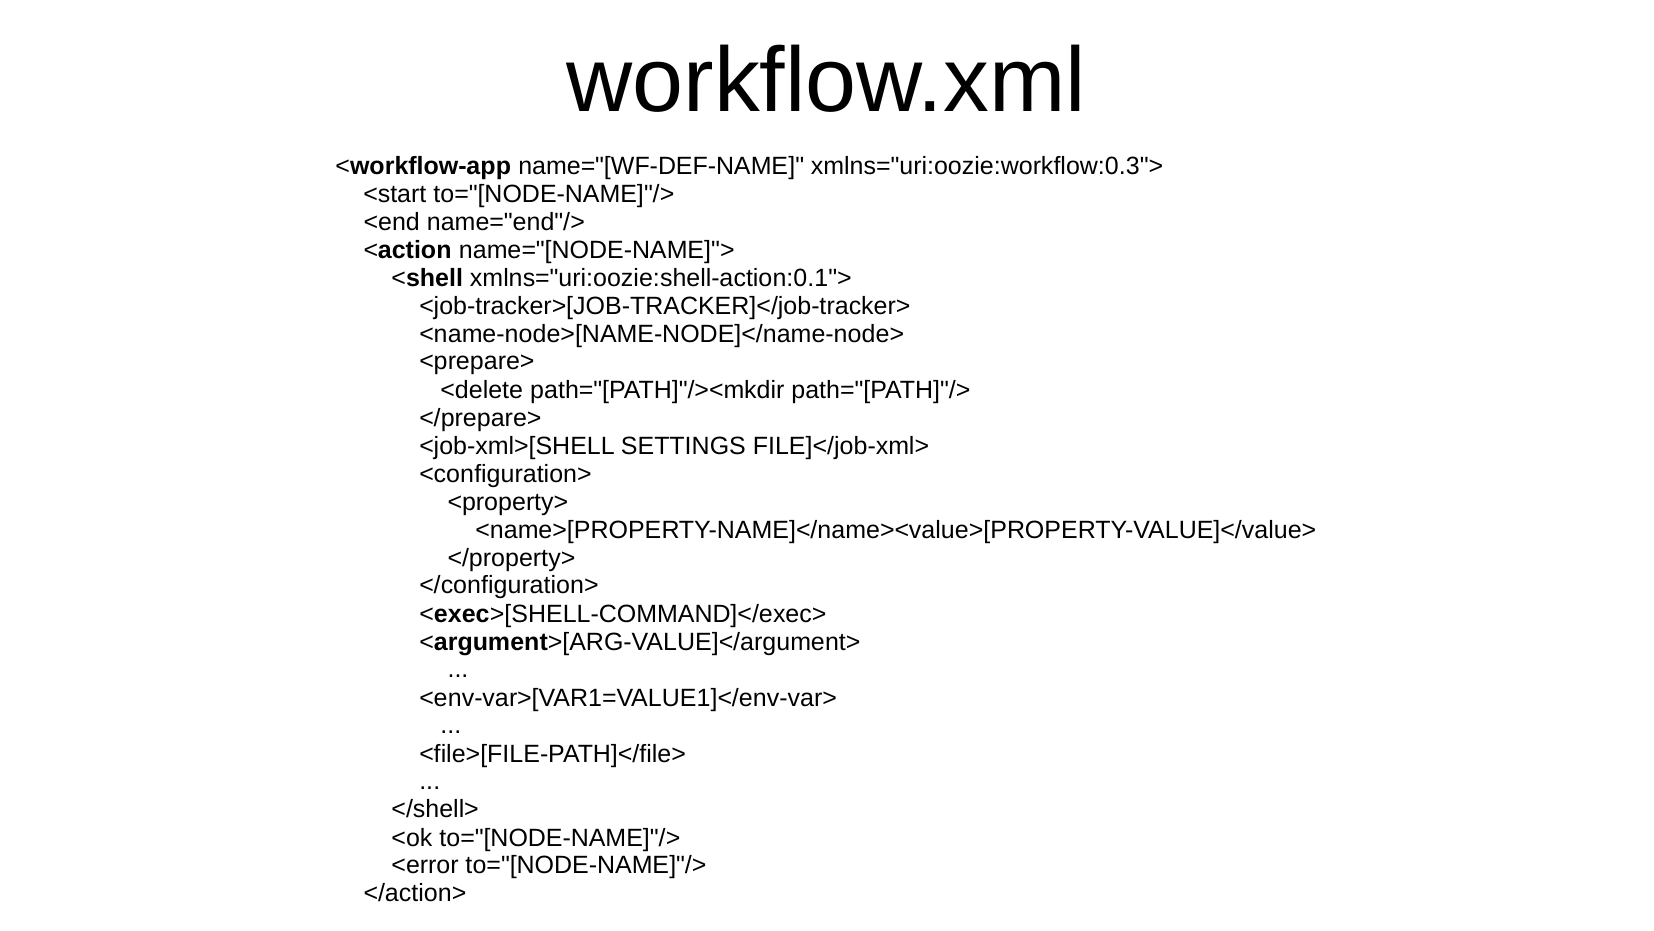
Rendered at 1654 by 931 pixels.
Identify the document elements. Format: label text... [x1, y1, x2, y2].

text_box <workflow-app name="[WF-DEF-NAME]" xmlns="uri:oozie:workflow:0.3"> <start to="[NODE-NAME]"/> <end name="end"/> <action name="[NODE-NAME]"> <shell xmlns="uri:oozie:shell-action:0.1"> <job-tracker>[JOB-TRACKER]</job-tracker> <name-node>[NAME-NODE]</name-node> <prepare> <delete path="[PATH]"/><mkdir path="[PATH]"/> </prepare> <job-xml>[SHELL SETTINGS FILE]</job-xml> <configuration> <property> <name>[PROPERTY-NAME]</name><value>[PROPERTY-VALUE]</value> </property> </configuration> <exec>[SHELL-COMMAND]</exec> <argument>[ARG-VALUE]</argument> ... <env-var>[VAR1=VALUE1]</env-var> ... <file>[FILE-PATH]</file> ... </shell> <ok to="[NODE-NAME]"/> <error to="[NODE-NAME]"/> </action> [320, 144, 1333, 915]
title workflow.xml [82, 1, 1571, 157]
